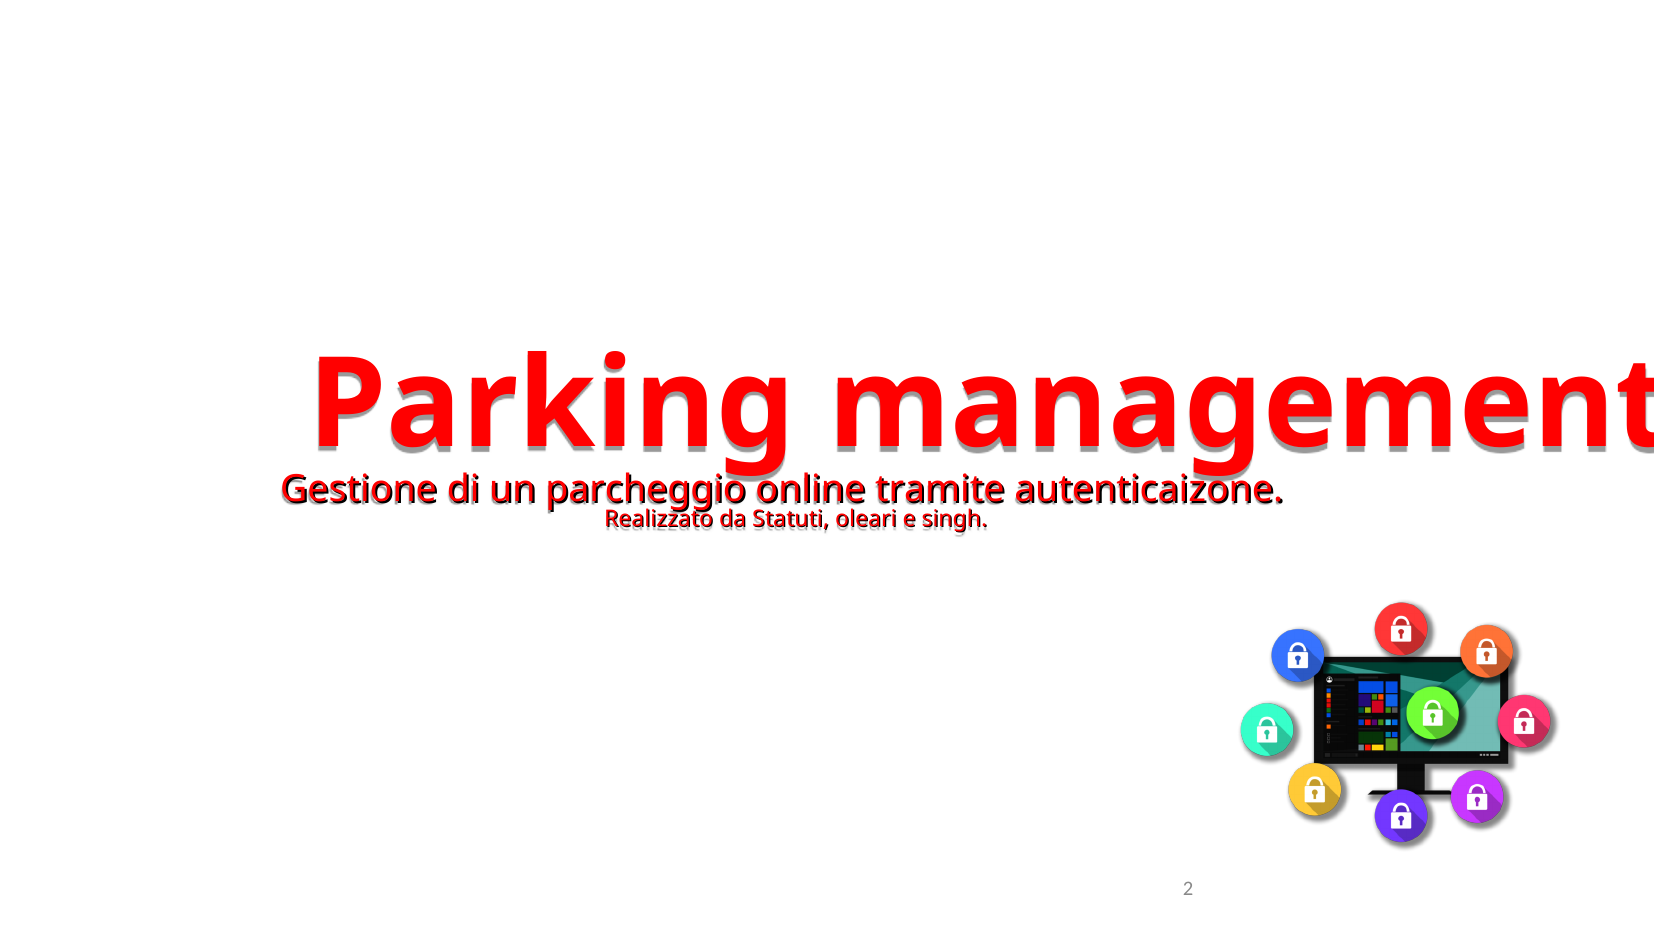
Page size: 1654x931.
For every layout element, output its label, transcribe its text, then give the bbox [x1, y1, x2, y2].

text_box Parking management [293, 305, 1384, 453]
picture [1226, 596, 1604, 863]
text_box Realizzato da Statuti, oleari e singh. [589, 496, 1065, 539]
text_box Gestione di un parcheggio online tramite autenticaizone. [265, 453, 1412, 510]
text_box [1167, 862, 1540, 912]
